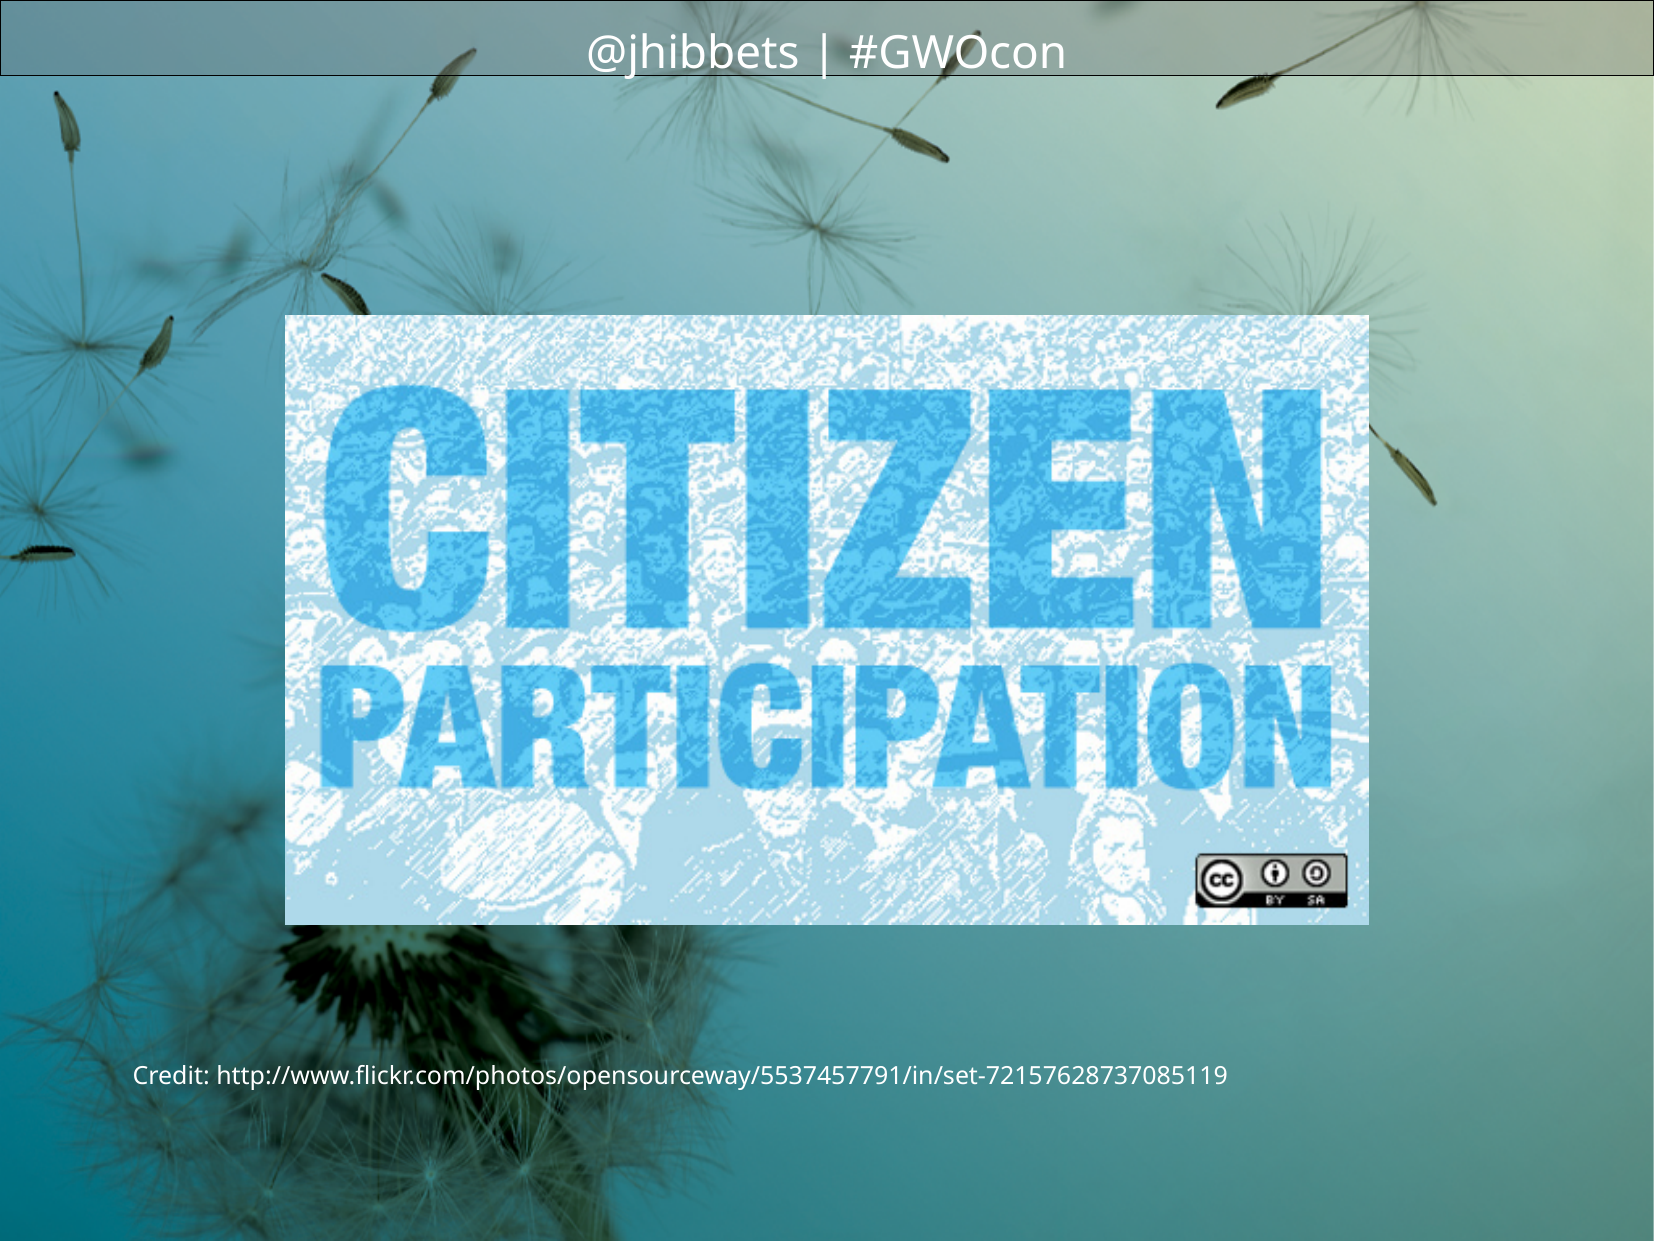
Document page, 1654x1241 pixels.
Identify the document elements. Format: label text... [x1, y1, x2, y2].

picture [0, 76, 1654, 1241]
text_box Credit: http://www.flickr.com/photos/opensourceway/5537457791/in/set-72157628737085119 [117, 1050, 1229, 1093]
